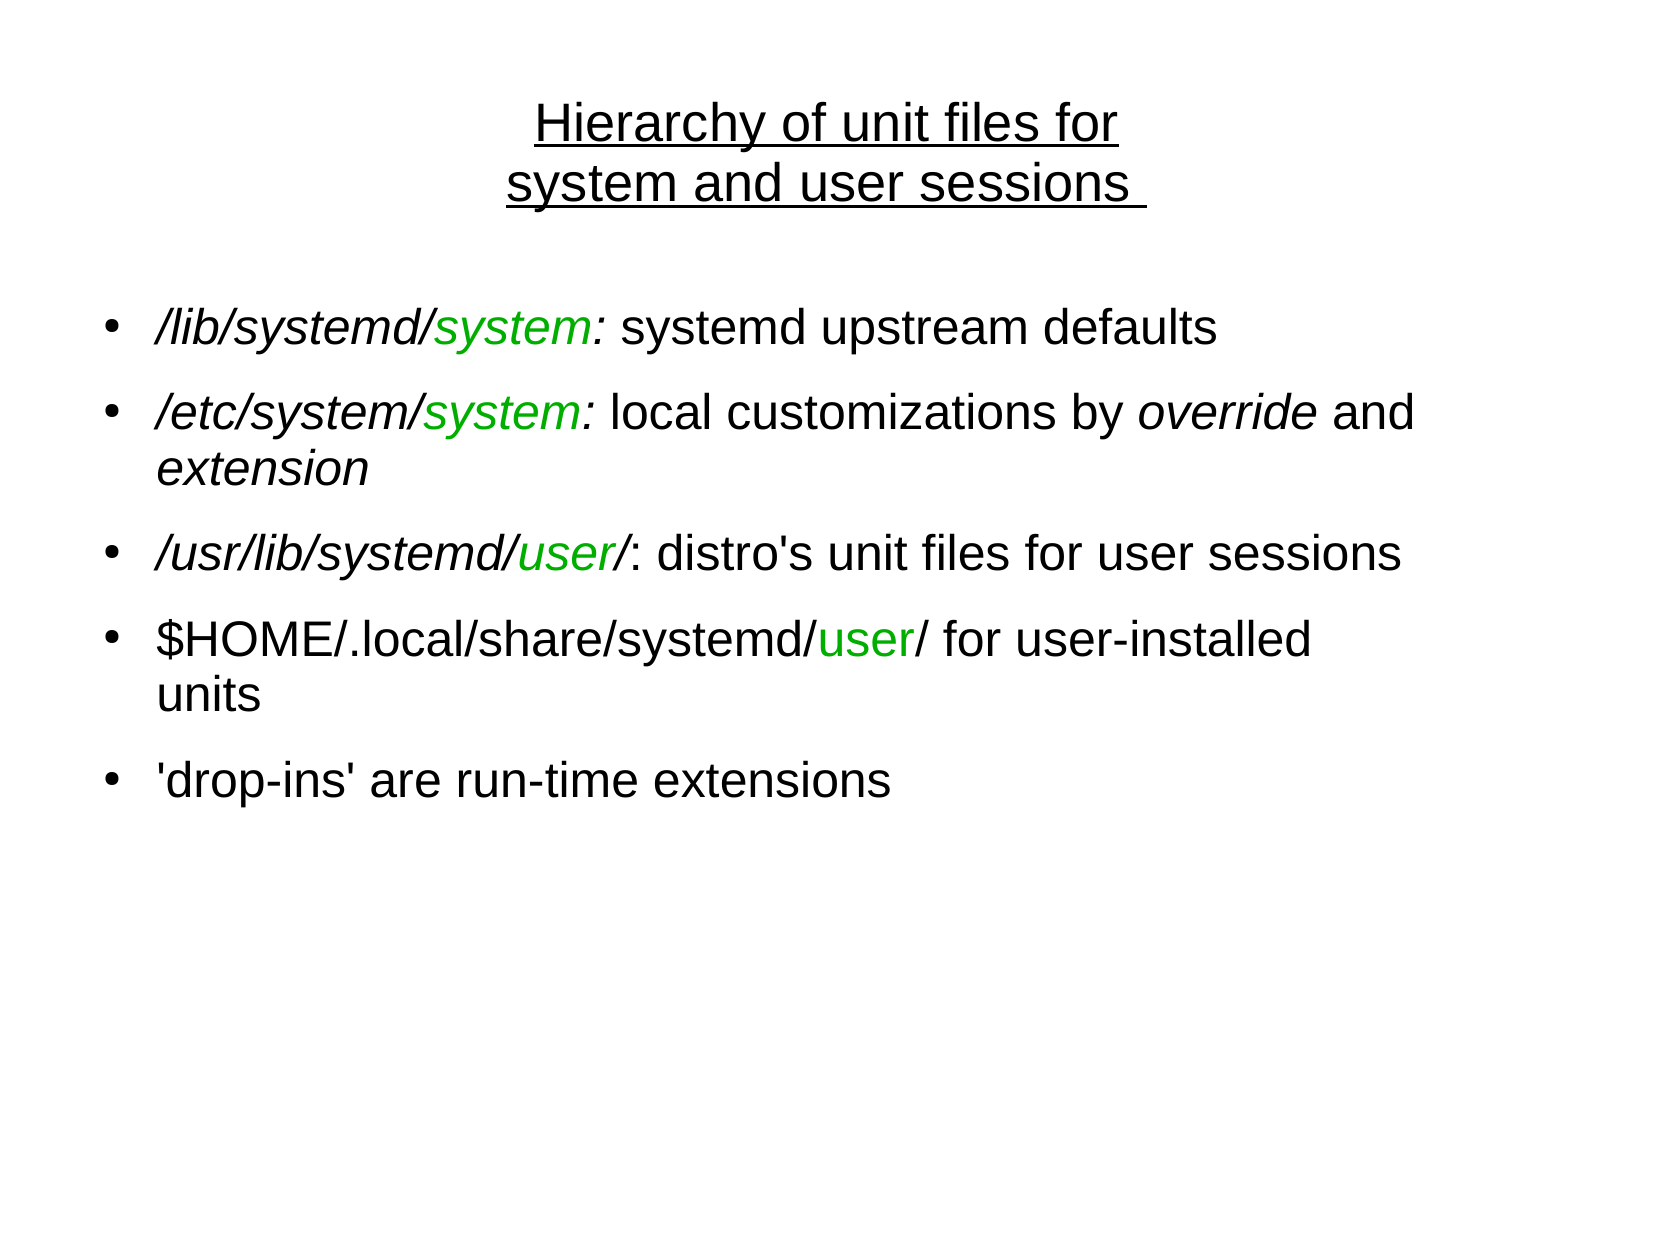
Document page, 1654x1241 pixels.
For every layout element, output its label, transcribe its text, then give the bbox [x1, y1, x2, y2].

list /lib/systemd/system: systemd upstream defaults /etc/system/system: local customizations by override and extension /usr/lib/systemd/user/: distro's unit files for user sessions $HOME/.local/share/systemd/user/ for user-installed units 'drop-ins' are run-time extensions [85, 299, 1426, 976]
title Hierarchy of unit files for system and user sessions [82, 49, 1571, 257]
